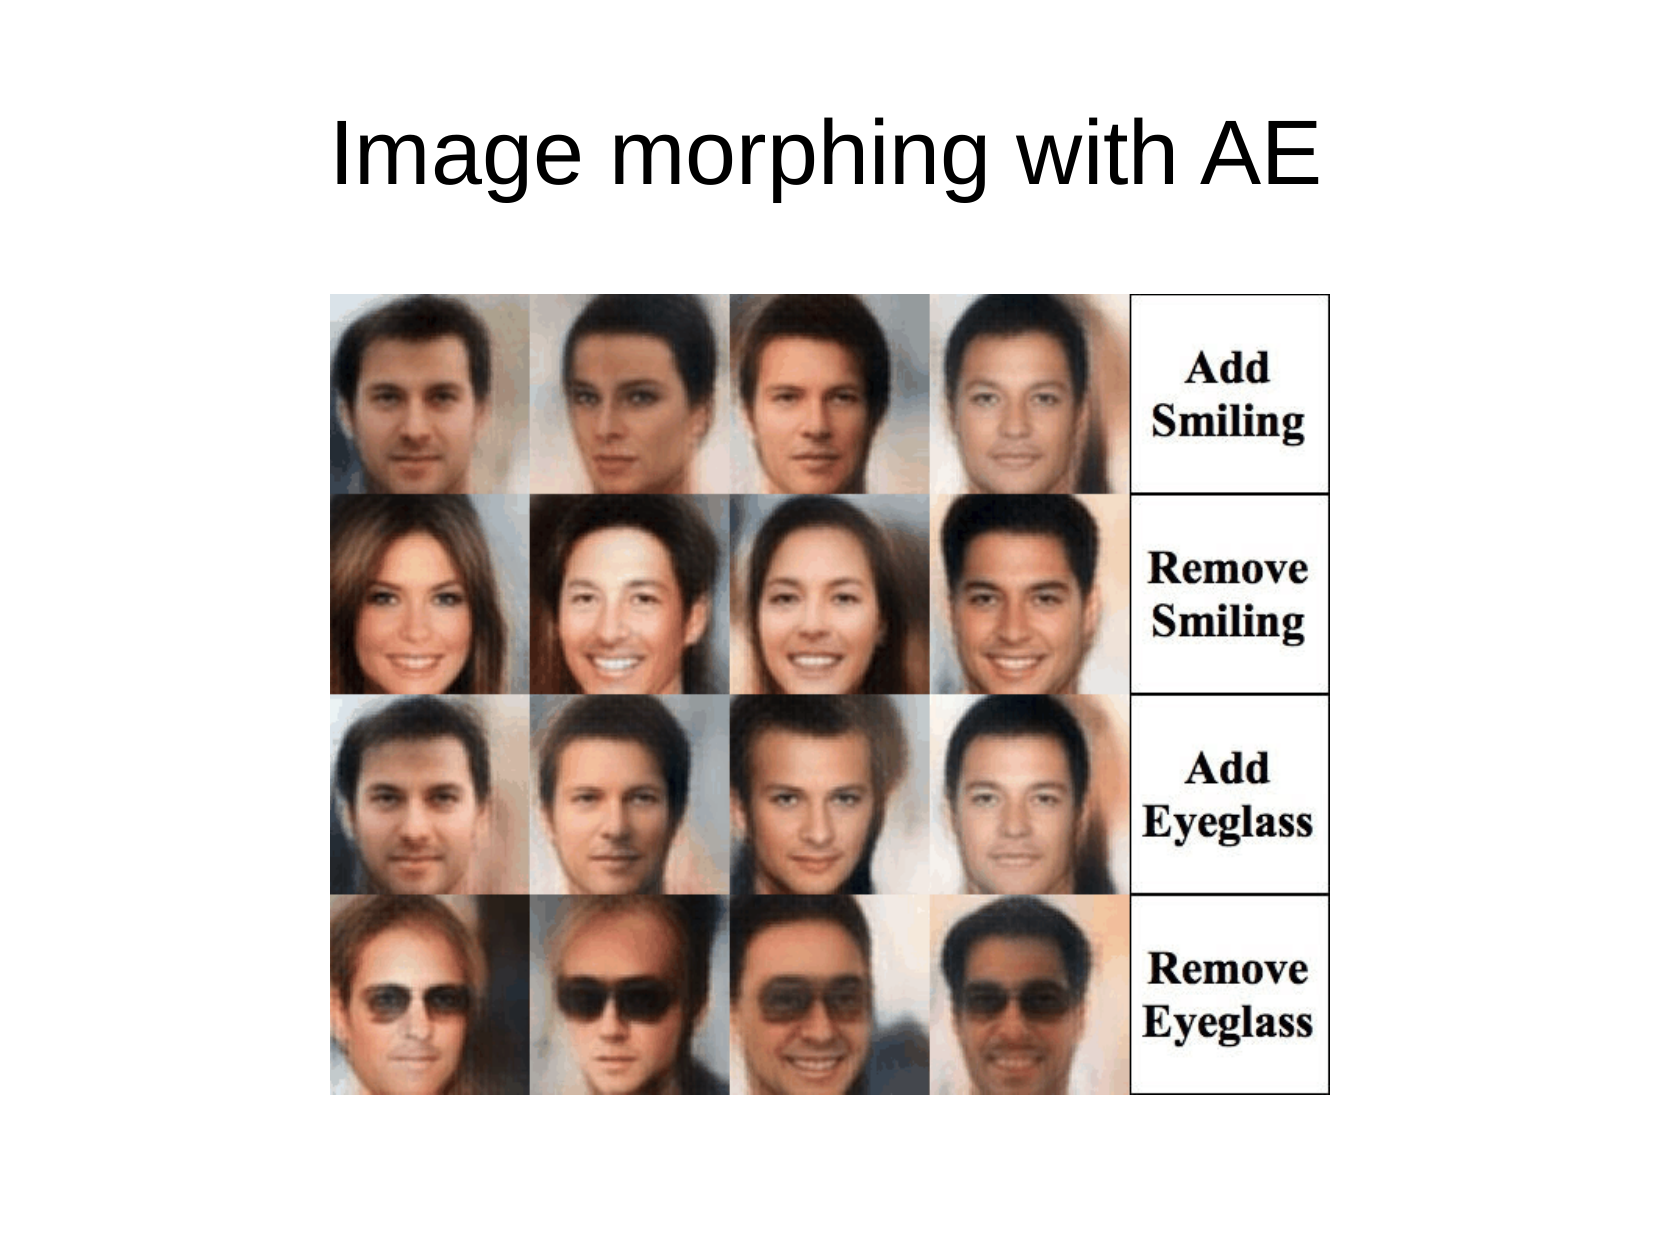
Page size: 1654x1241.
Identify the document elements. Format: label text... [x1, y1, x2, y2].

picture [330, 294, 1330, 1096]
title Image morphing with AE [82, 49, 1571, 257]
